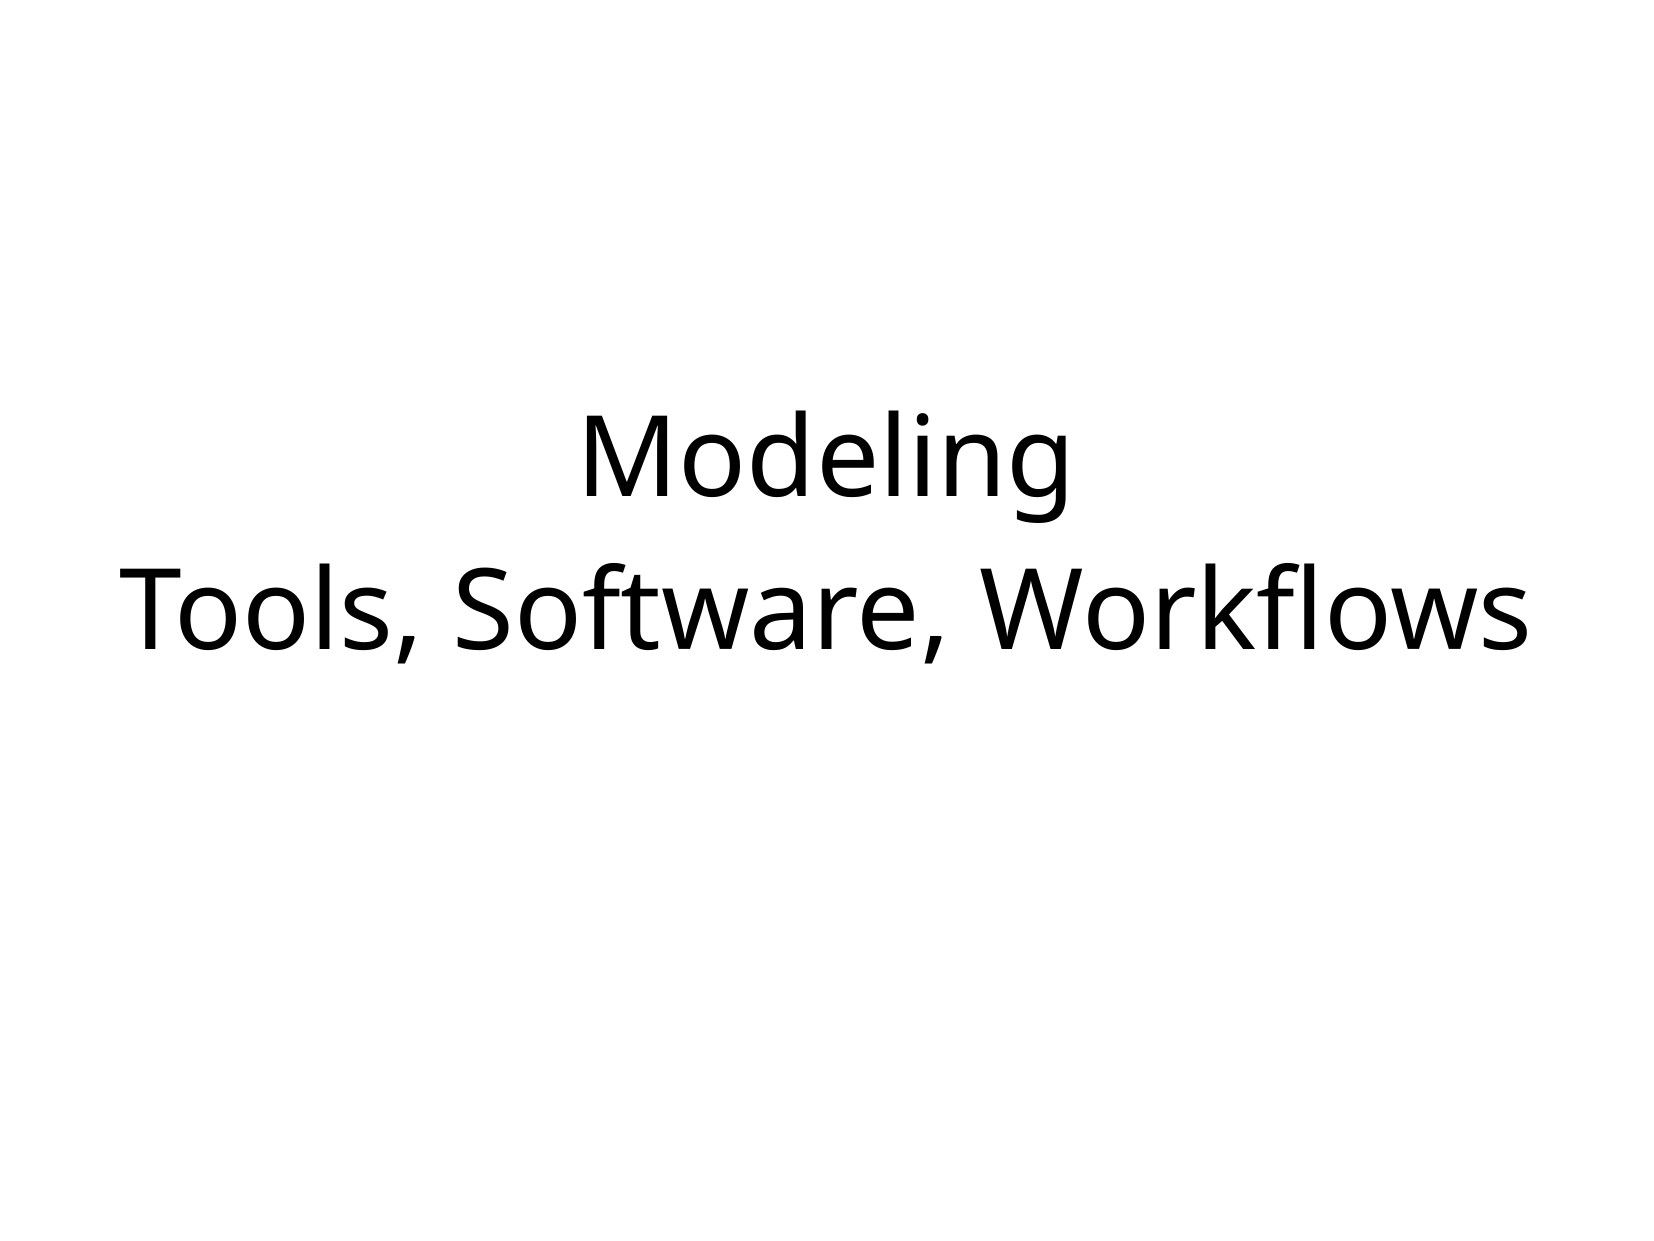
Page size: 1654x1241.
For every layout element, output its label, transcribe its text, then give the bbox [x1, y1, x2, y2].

subtitle Modeling Tools, Software, Workflows [82, 49, 1571, 1010]
